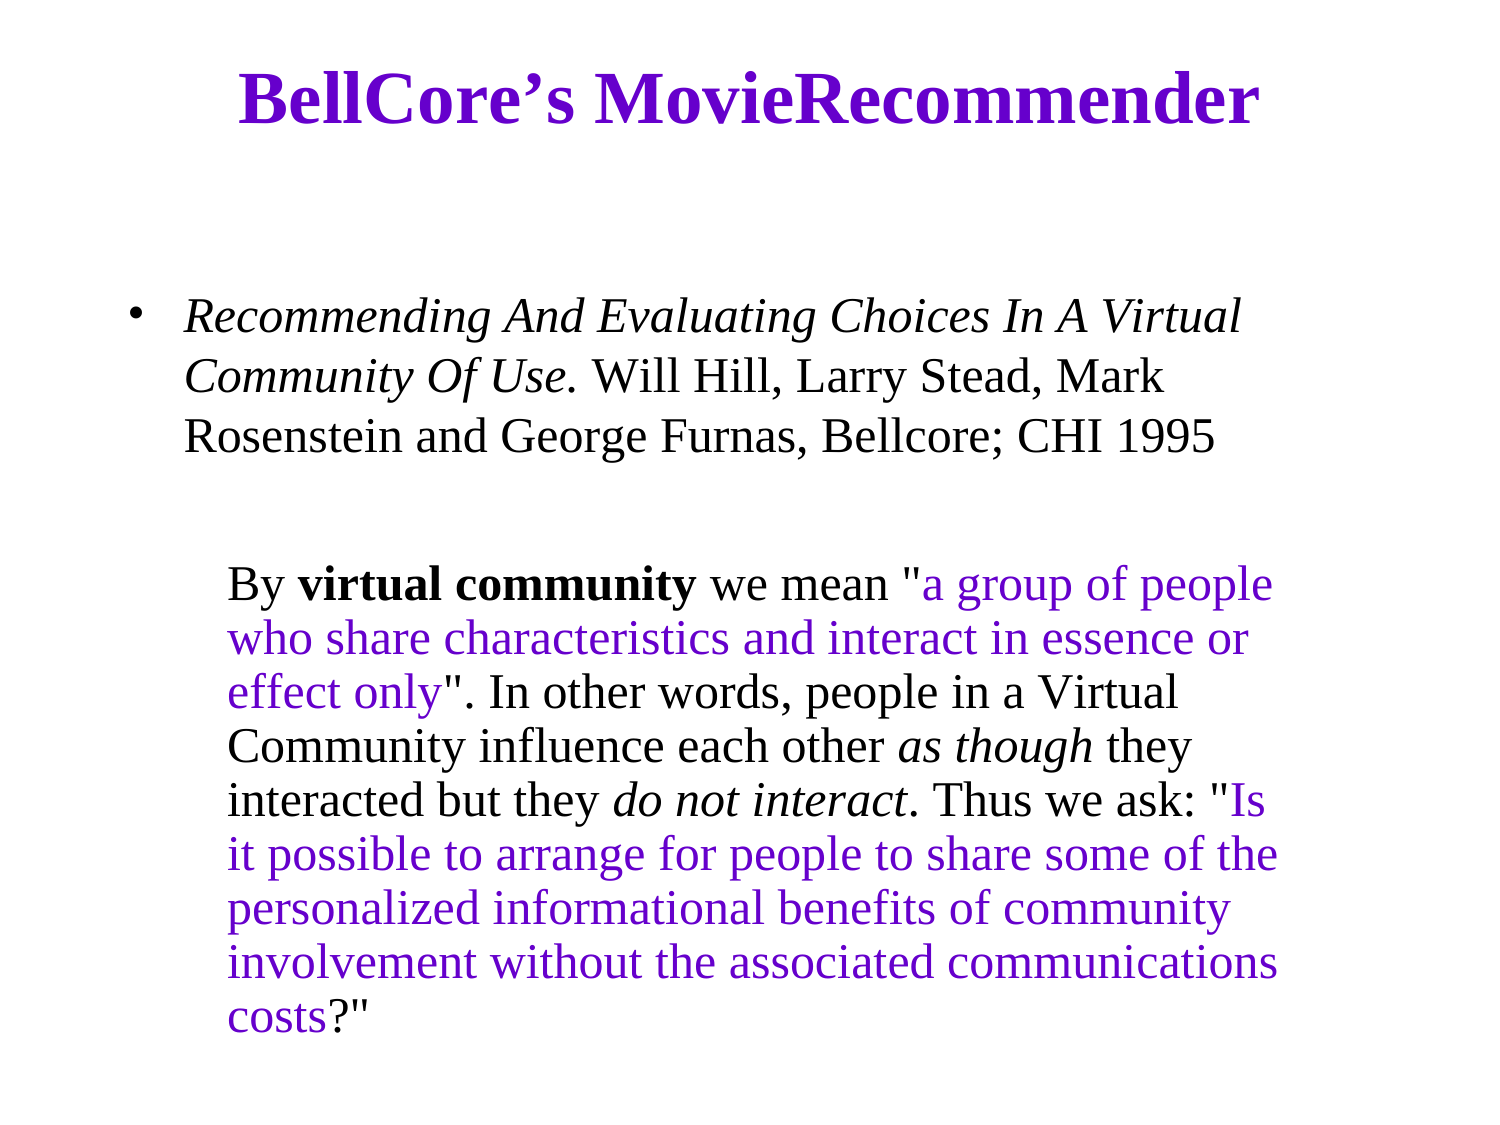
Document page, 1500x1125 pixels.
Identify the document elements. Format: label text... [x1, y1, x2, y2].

title BellCore’s MovieRecommender [112, 0, 1388, 188]
text_box By virtual community we mean "a group of people who share characteristics and interact in essence or effect only". In other words, people in a Virtual Community influence each other as though they interacted but they do not interact. Thus we ask: "Is it possible to arrange for people to share some of the personalized informational benefits of community involvement without the associated communications costs?" [137, 549, 1313, 1112]
list Recommending And Evaluating Choices In A Virtual Community Of Use. Will Hill, Larry Stead, Mark Rosenstein and George Furnas, Bellcore; CHI 1995 [112, 275, 1388, 488]
